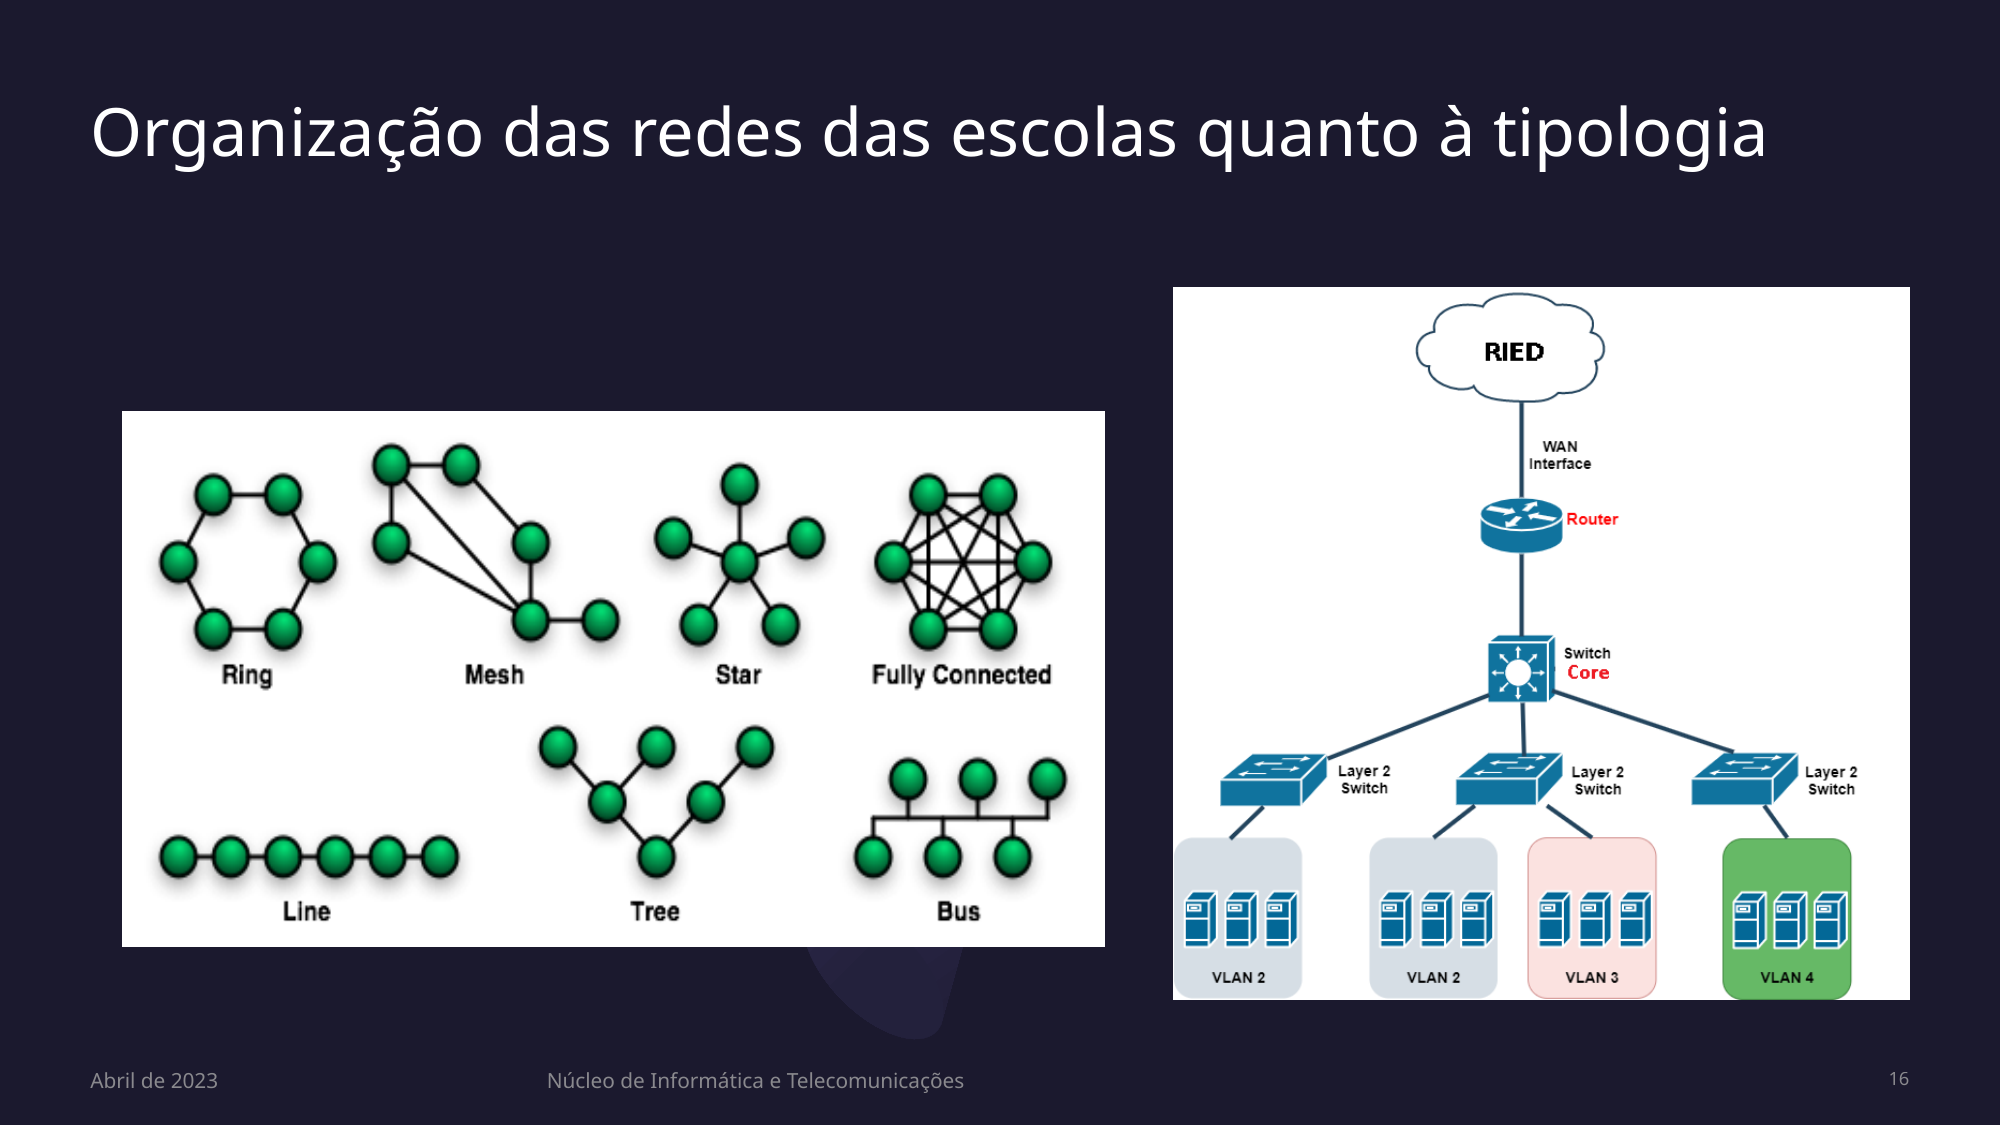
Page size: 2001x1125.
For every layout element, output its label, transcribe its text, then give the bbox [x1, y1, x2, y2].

picture [1173, 287, 1910, 1000]
title Organização das redes das escolas quanto à tipologia [90, 90, 1910, 252]
picture [122, 411, 1105, 947]
slide_number <número> [1632, 1067, 1910, 1093]
footer Núcleo de Informática e Telecomunicações [546, 1067, 1594, 1093]
slide_number Abril de 2023 [90, 1067, 522, 1093]
